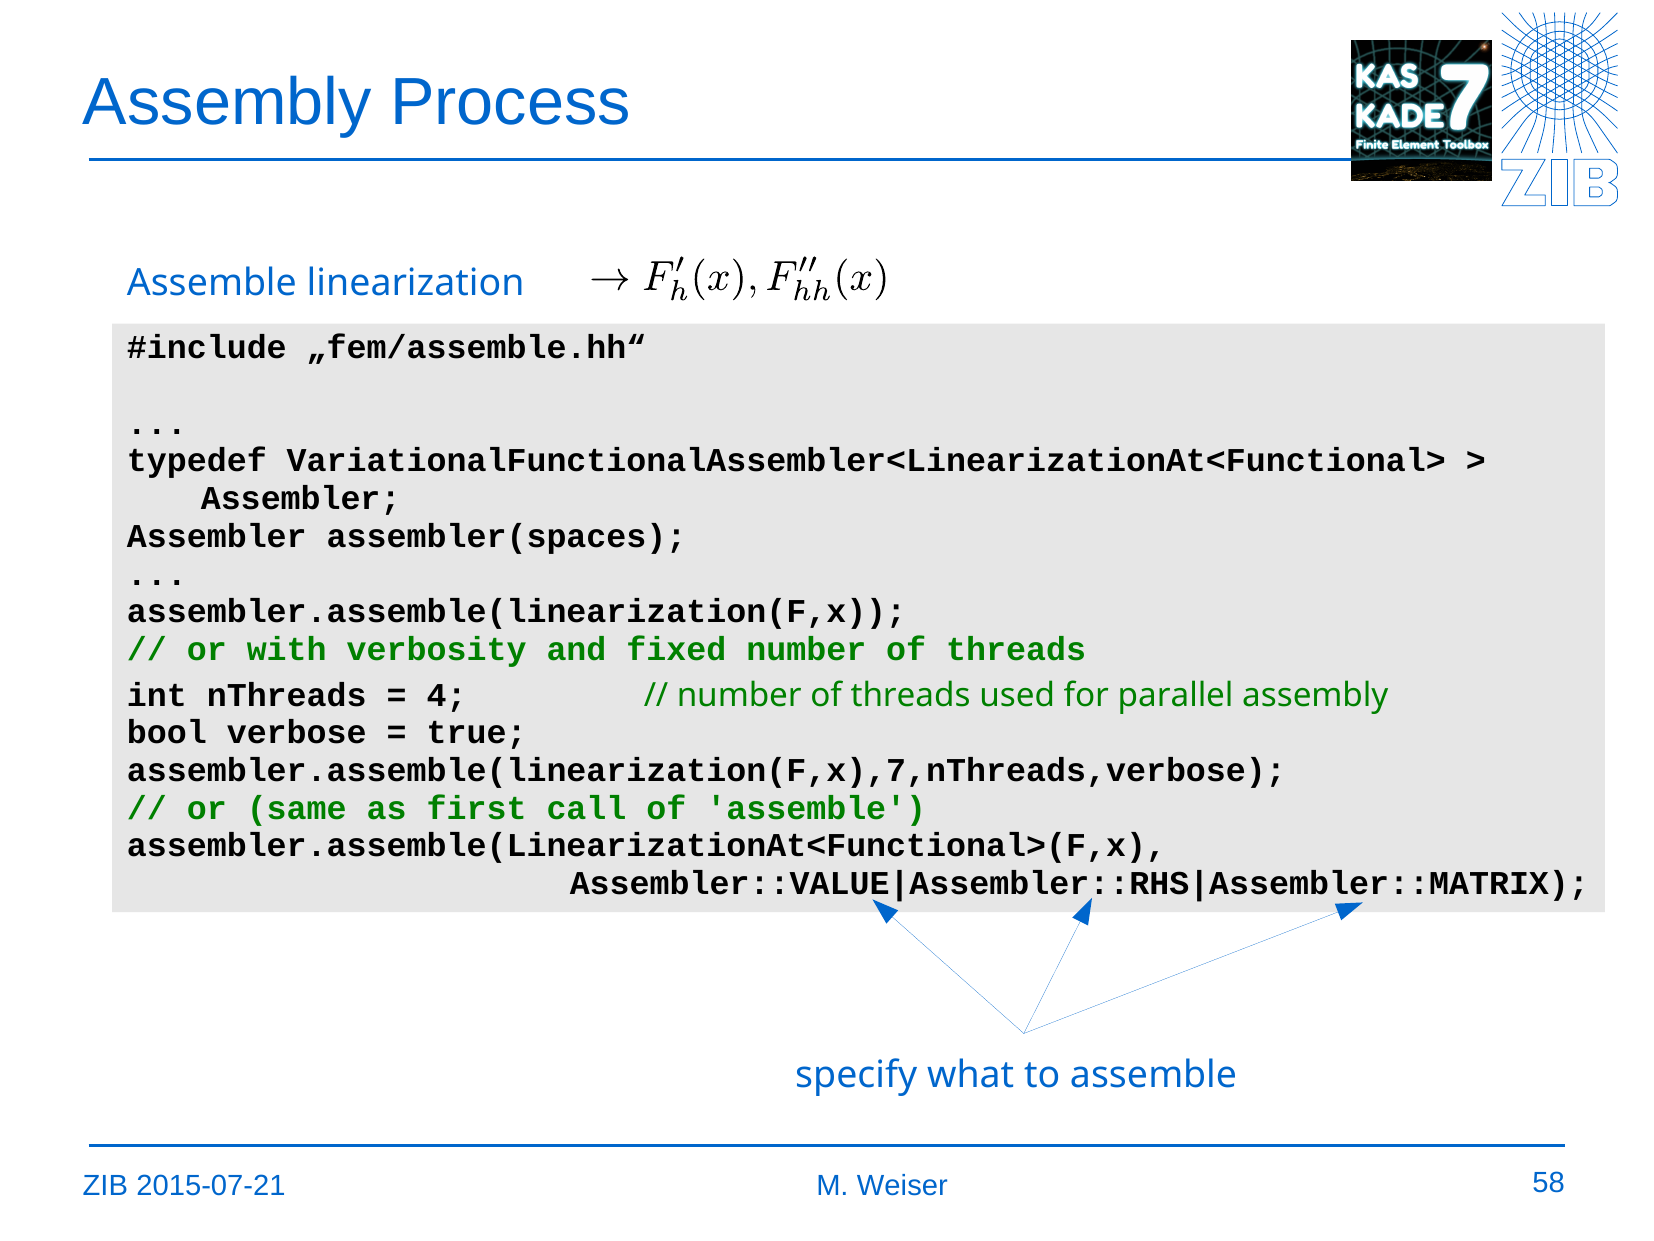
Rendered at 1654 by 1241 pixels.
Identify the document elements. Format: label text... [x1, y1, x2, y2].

title Assembly Process [82, 64, 1359, 139]
text_box #include „fem/assemble.hh“ ... typedef VariationalFunctionalAssembler<LinearizationAt<Functional> > Assembler; Assembler assembler(spaces); ... assembler.assemble(linearization(F,x)); // or with verbosity and fixed number of threads int nThreads = 4; // number of threads used for parallel assembly bool verbose = true; assembler.assemble(linearization(F,x),7,nThreads,verbose); // or (same as first call of 'assemble') assembler.assemble(LinearizationAt<Functional>(F,x), Assembler::VALUE|Assembler::RHS|Assembler::MATRIX); [112, 323, 1605, 908]
text_box specify what to assemble [780, 1040, 1279, 1100]
text_box Assemble linearization [112, 248, 625, 307]
picture [591, 256, 886, 301]
picture [1351, 40, 1492, 181]
